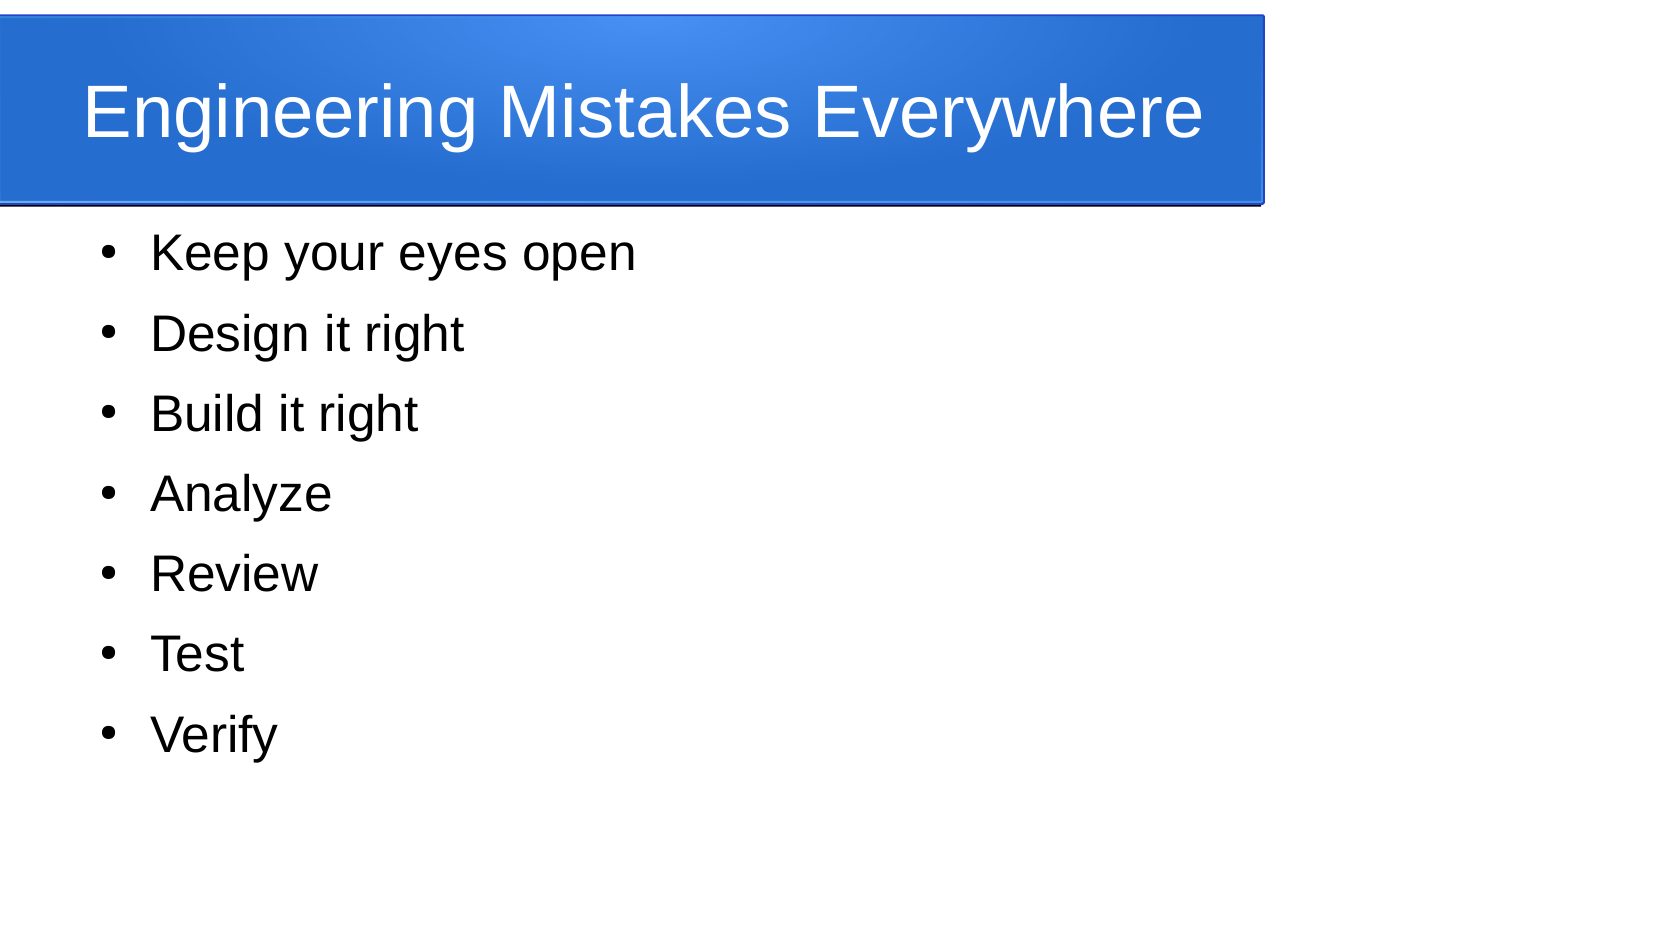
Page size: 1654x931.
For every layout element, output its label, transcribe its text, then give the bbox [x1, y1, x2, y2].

title Engineering Mistakes Everywhere [82, 29, 1396, 195]
list Keep your eyes open Design it right Build it right Analyze Review Test Verify [82, 224, 1571, 764]
